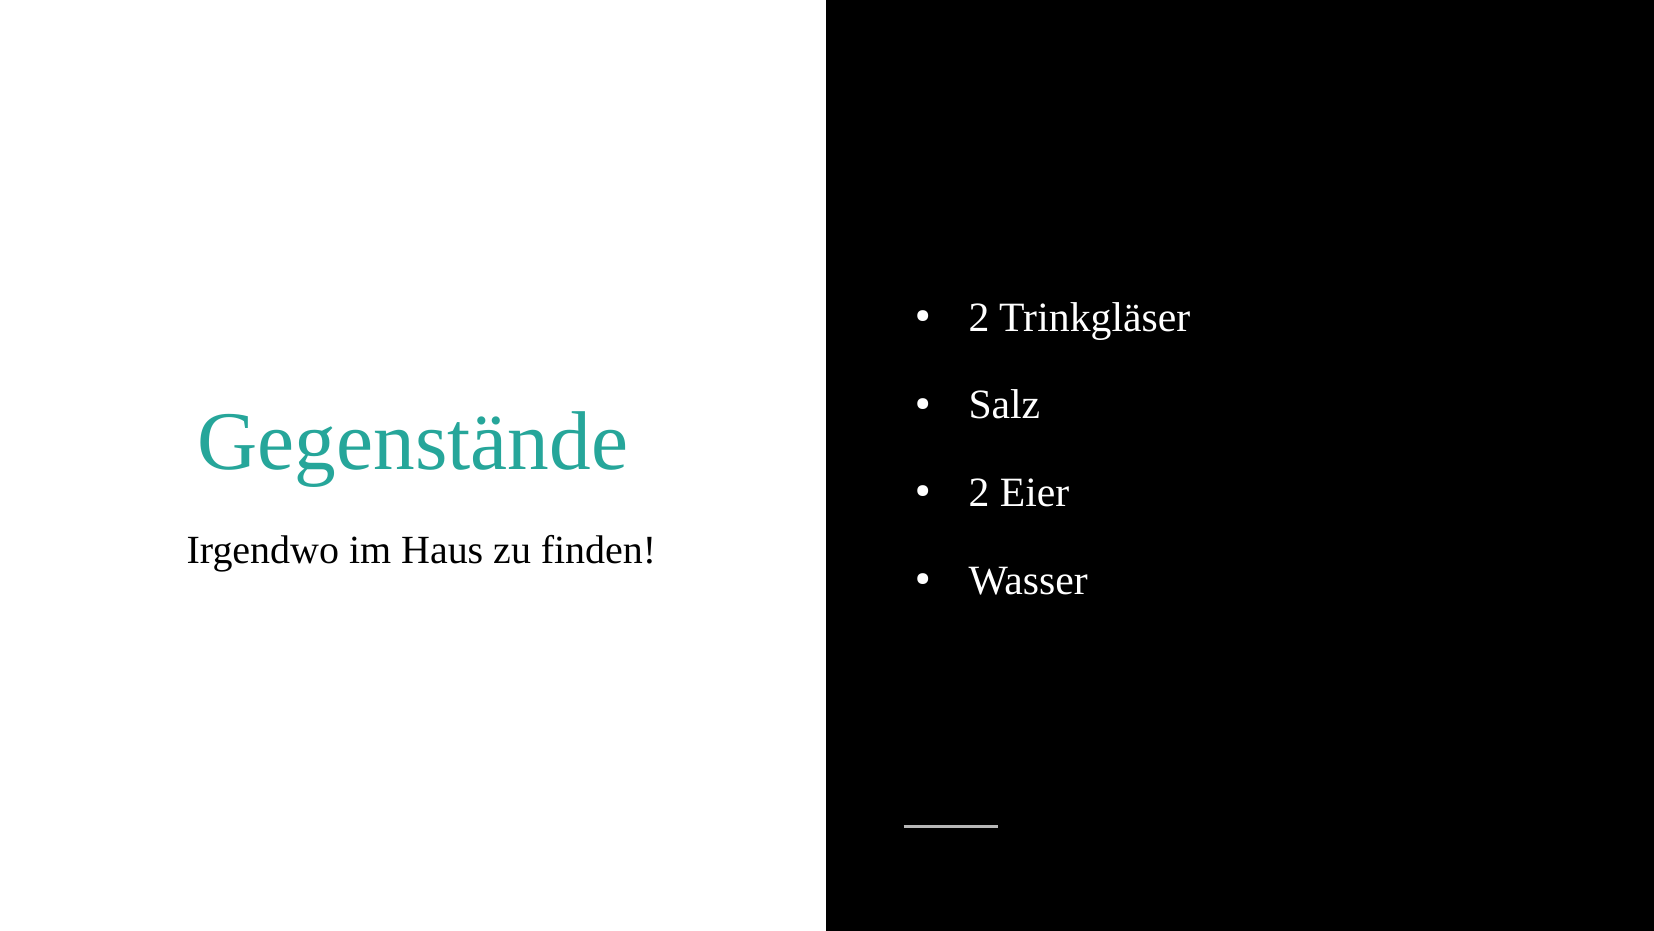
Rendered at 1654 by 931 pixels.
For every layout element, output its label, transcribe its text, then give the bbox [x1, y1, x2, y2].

list Irgendwo im Haus zu finden! [129, 513, 768, 586]
list 2 Trinkgläser Salz 2 Eier Wasser [897, 294, 1536, 686]
title Gegenstände [47, 388, 780, 495]
